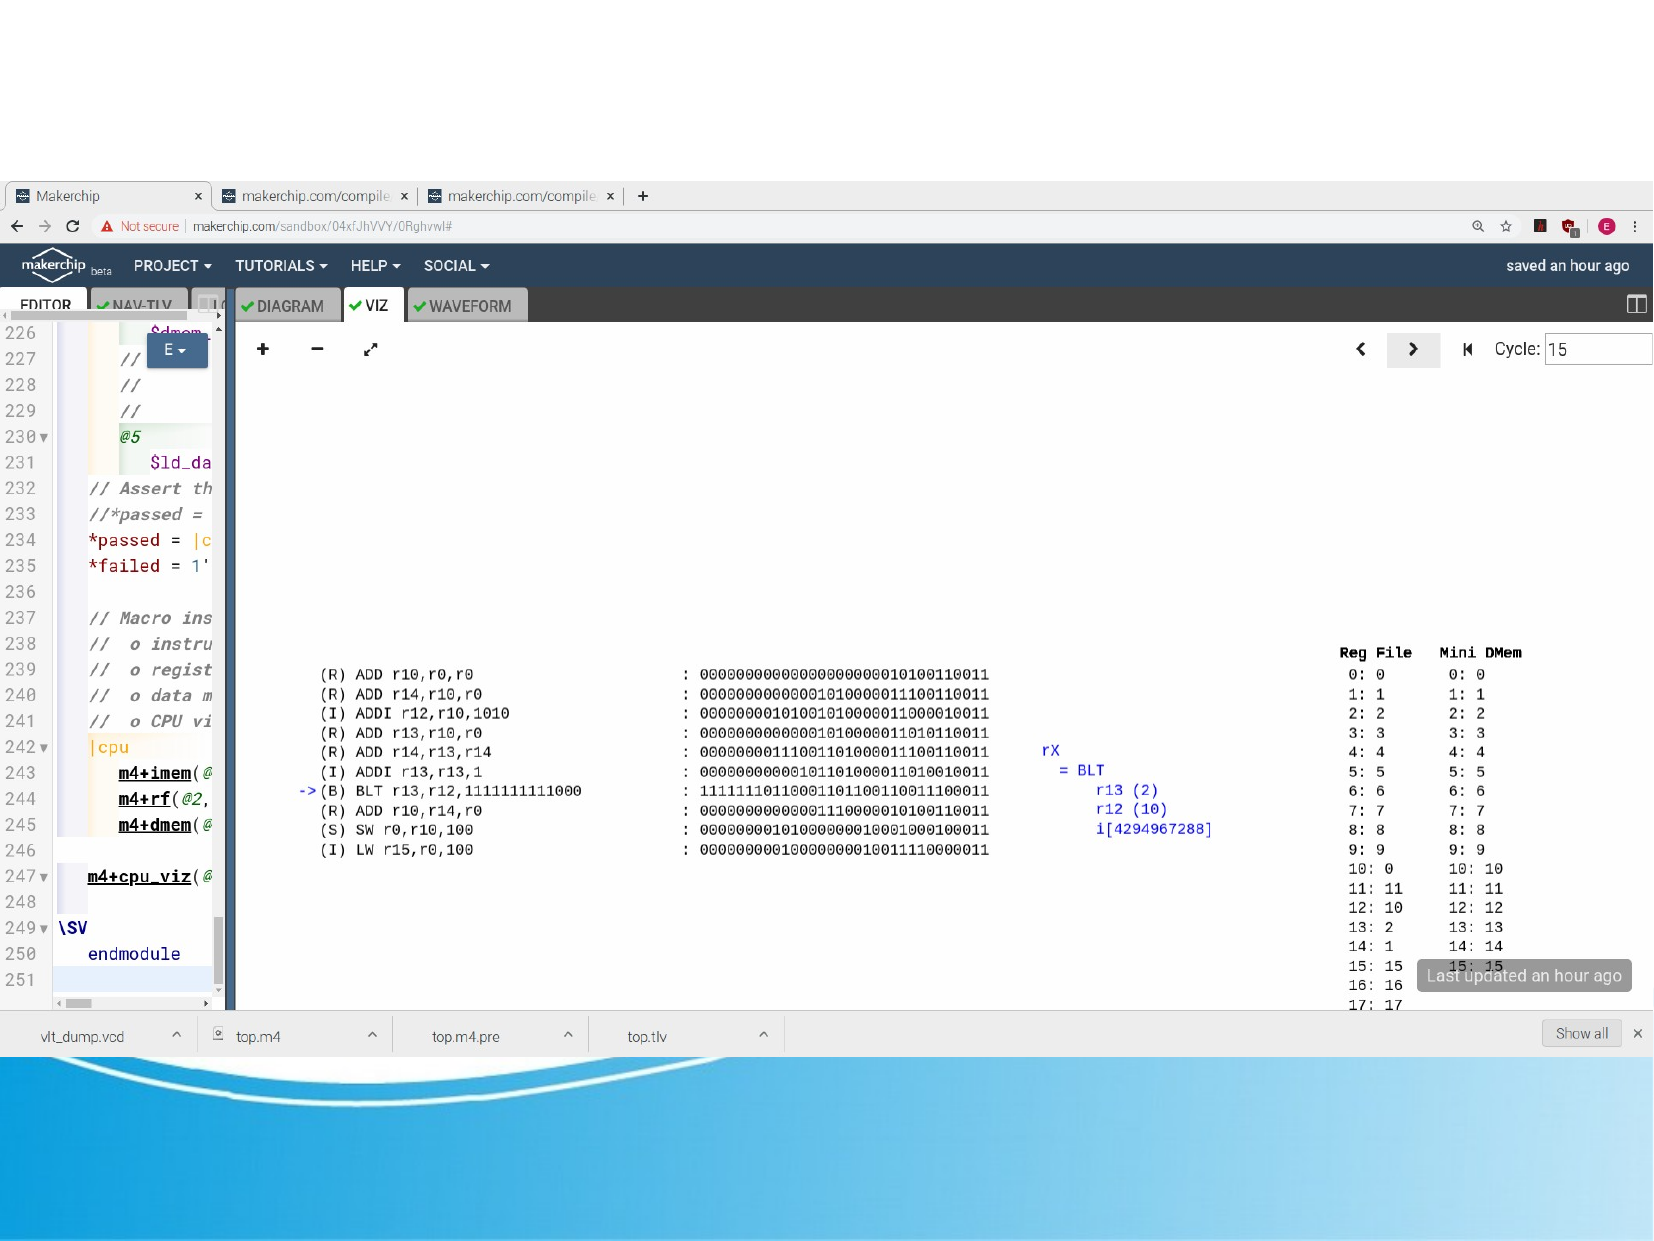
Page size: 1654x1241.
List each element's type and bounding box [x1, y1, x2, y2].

picture [0, 181, 1654, 1241]
